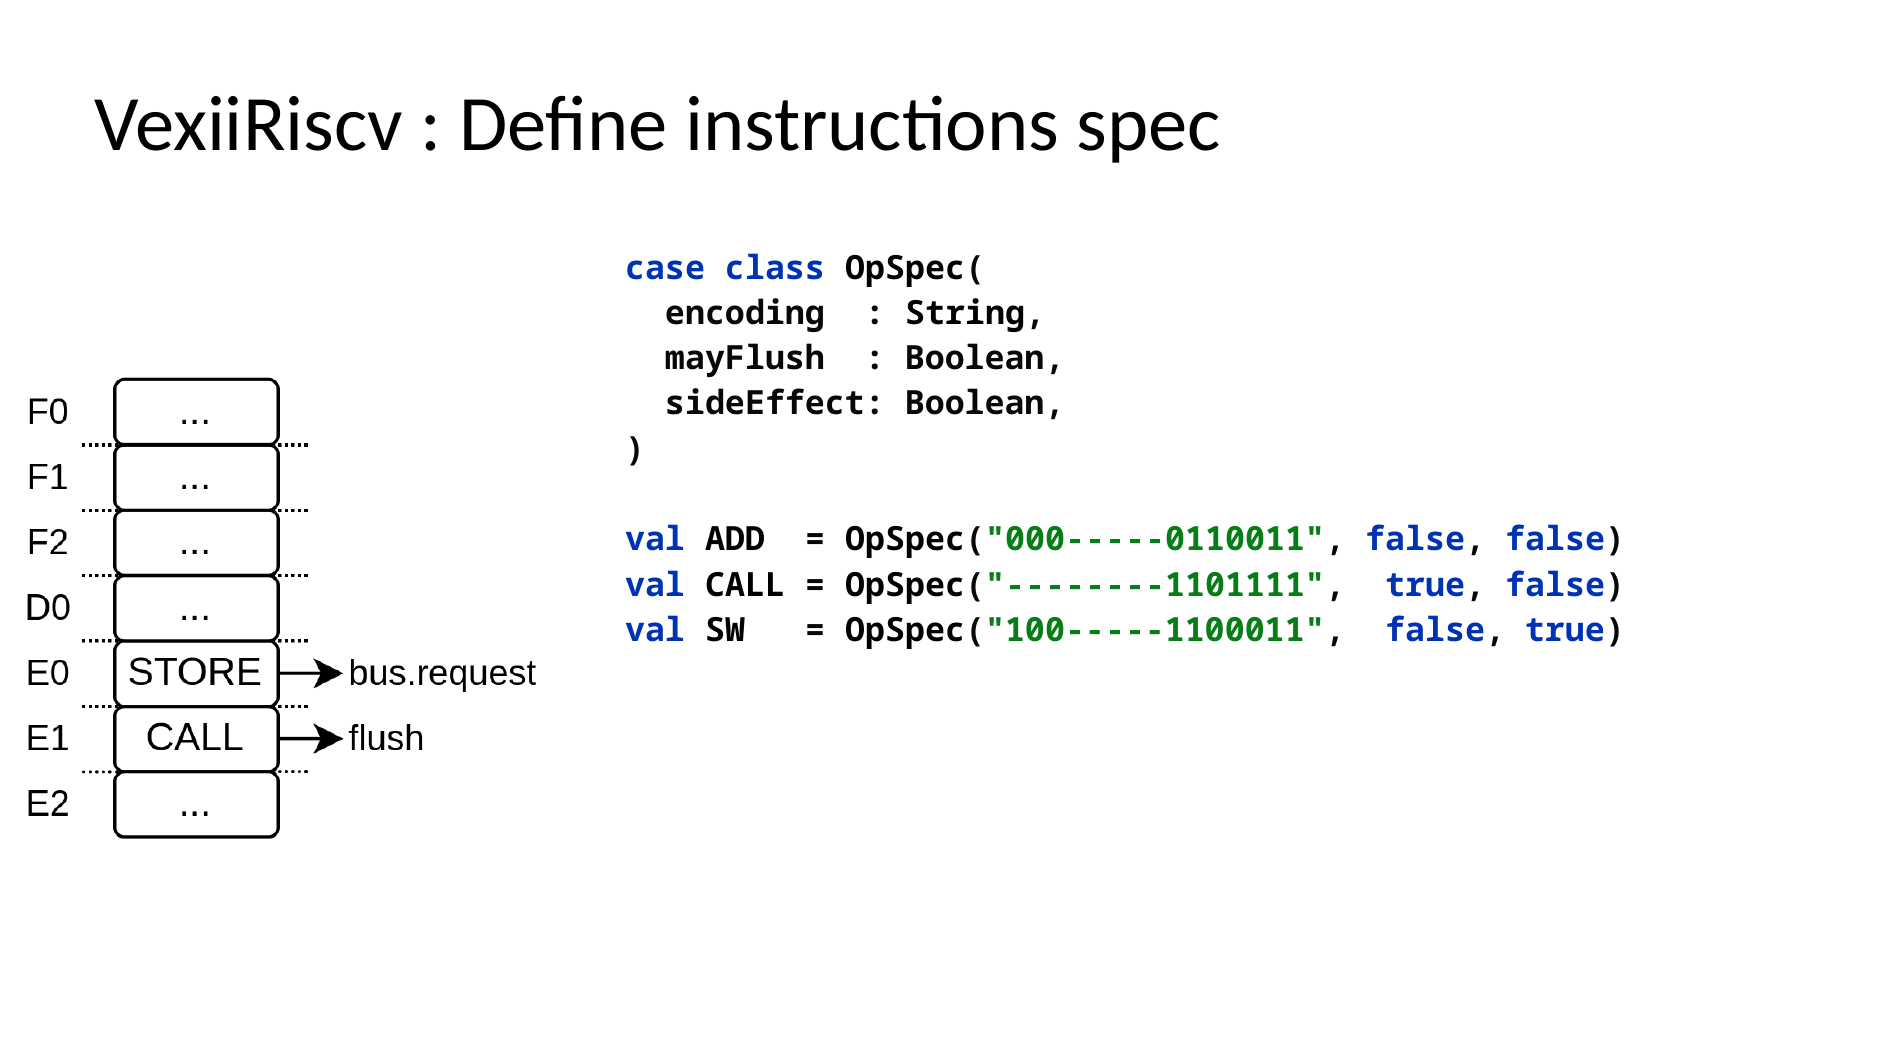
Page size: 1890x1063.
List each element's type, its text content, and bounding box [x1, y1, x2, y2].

text_box case class OpSpec( encoding : String, mayFlush : Boolean, sideEffect: Boolean, ) val ADD = OpSpec("000-----0110011", false, false) val CALL = OpSpec("--------1101111", true, false) val SW = OpSpec("100-----1100011", false, true) [610, 236, 1890, 1063]
picture [0, 345, 603, 875]
title VexiiRiscv : Define instructions spec [94, 42, 1796, 220]
